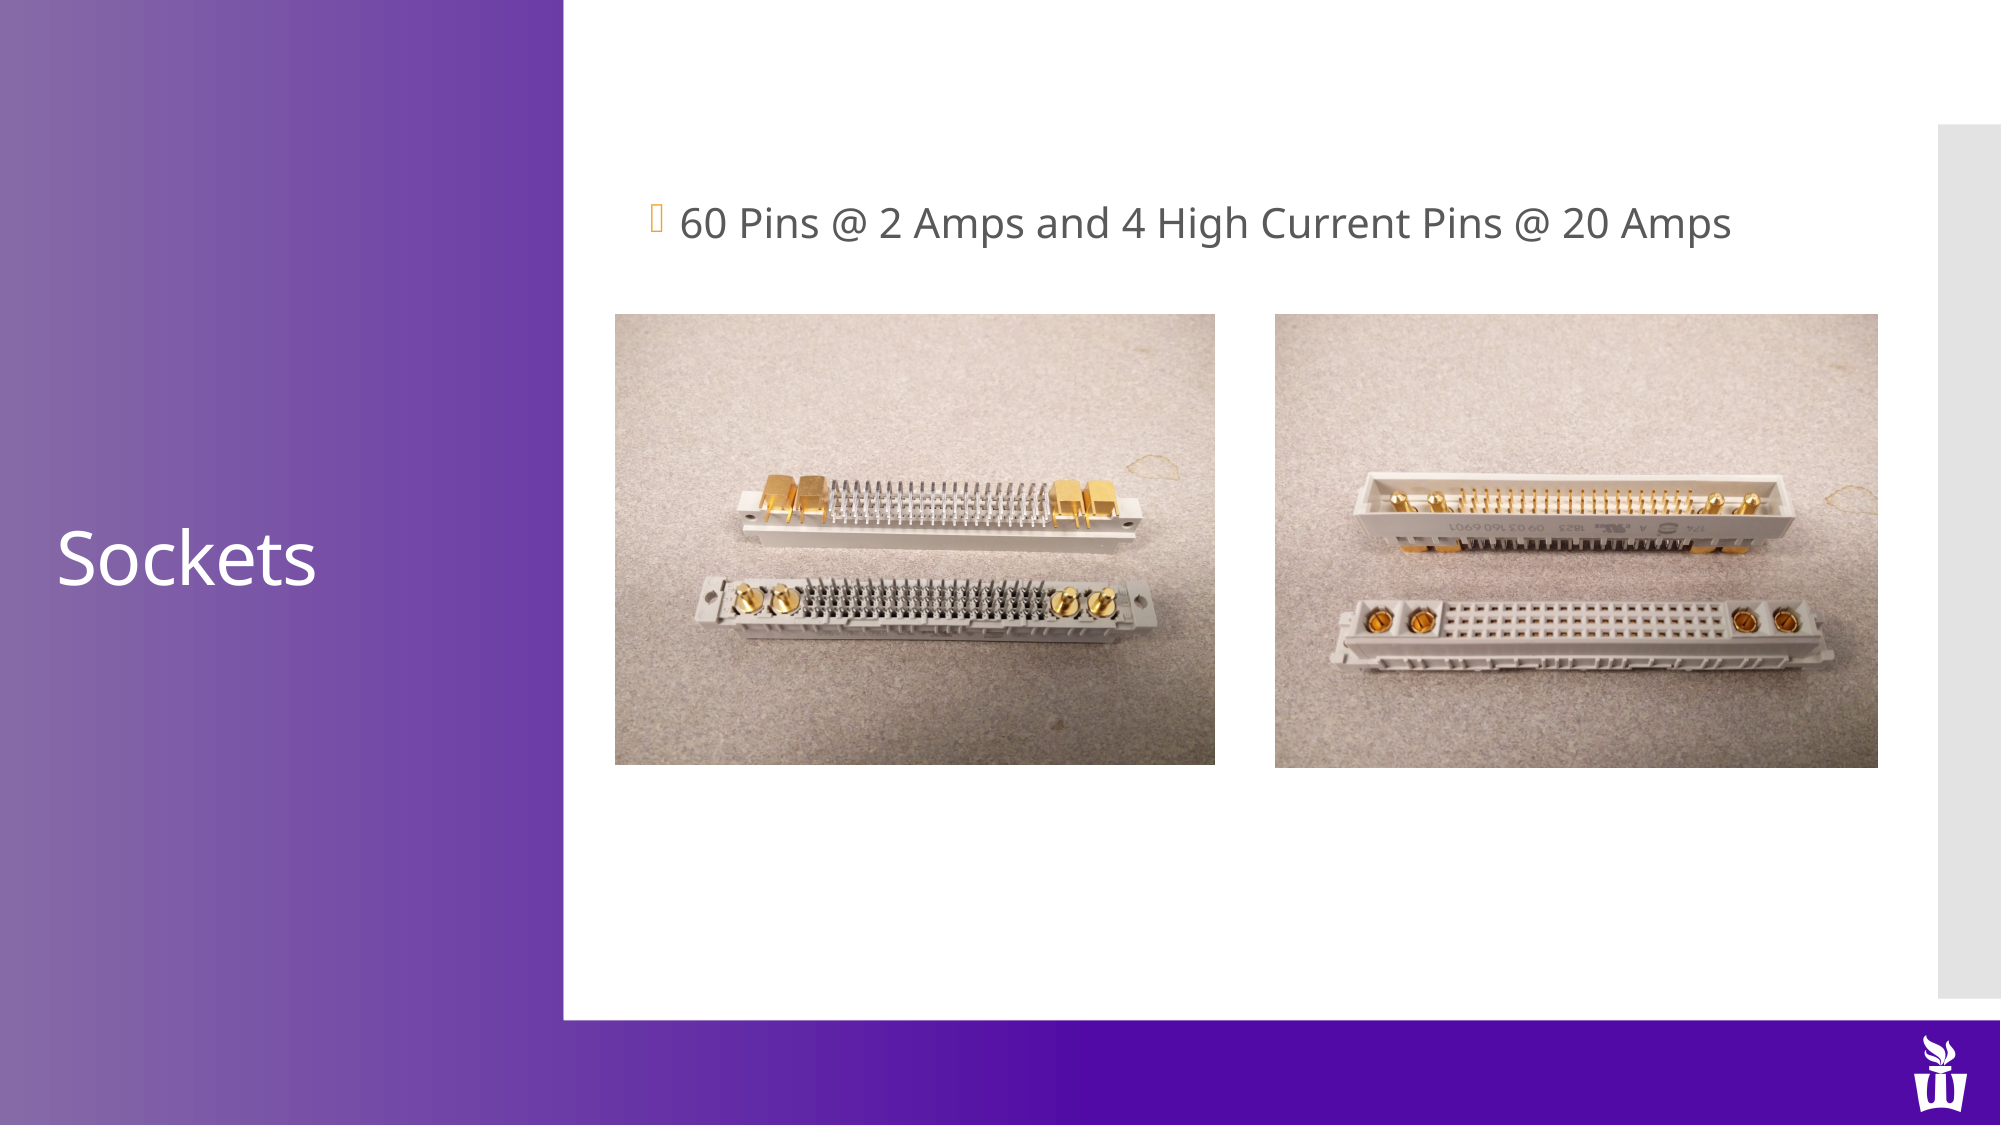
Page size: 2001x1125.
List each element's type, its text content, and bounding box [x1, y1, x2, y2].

text_box 60 Pins @ 2 Amps and 4 High Current Pins @ 20 Amps [634, 141, 1835, 309]
picture [0, 0, 2000, 1125]
text_box Sockets [41, 184, 525, 939]
